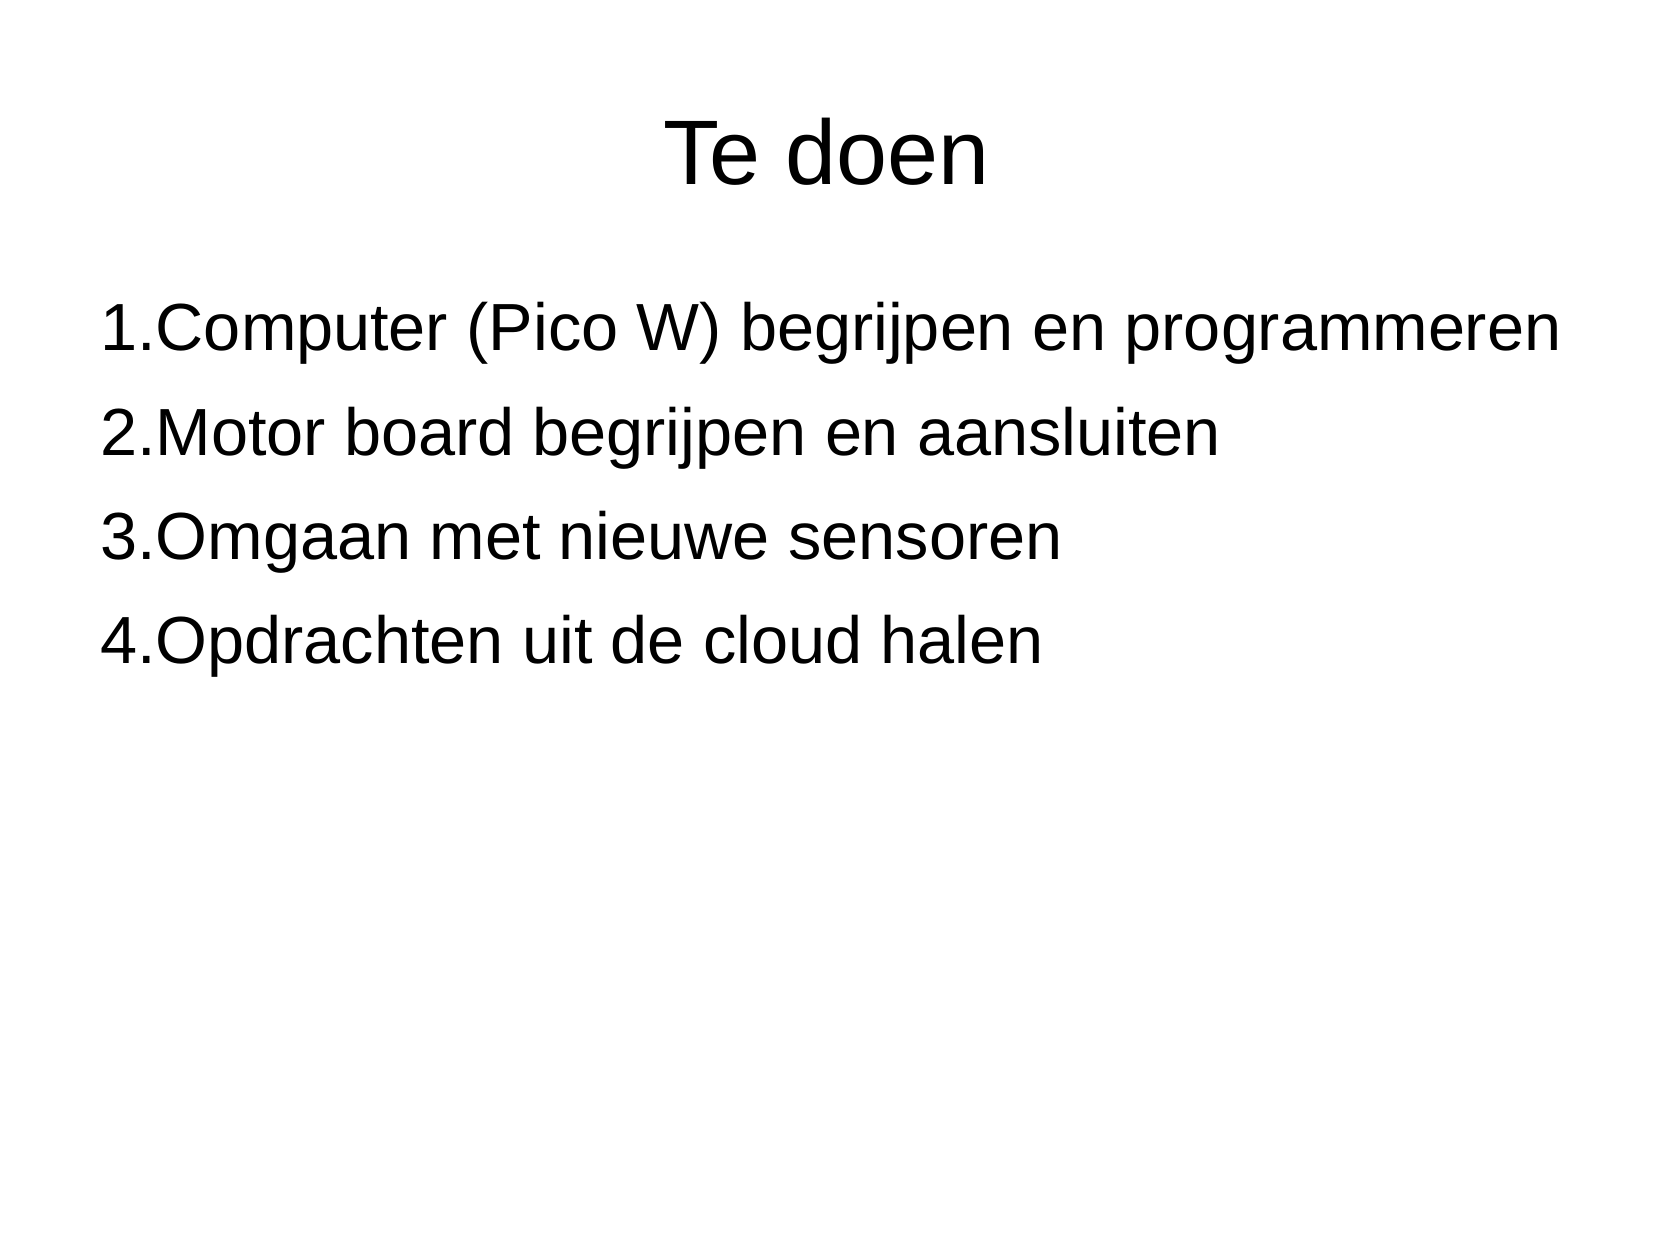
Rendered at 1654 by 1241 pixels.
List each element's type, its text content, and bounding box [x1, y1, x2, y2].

list Computer (Pico W) begrijpen en programmeren Motor board begrijpen en aansluiten Omgaan met nieuwe sensoren Opdrachten uit de cloud halen [82, 290, 1606, 1010]
title Te doen [82, 49, 1571, 257]
